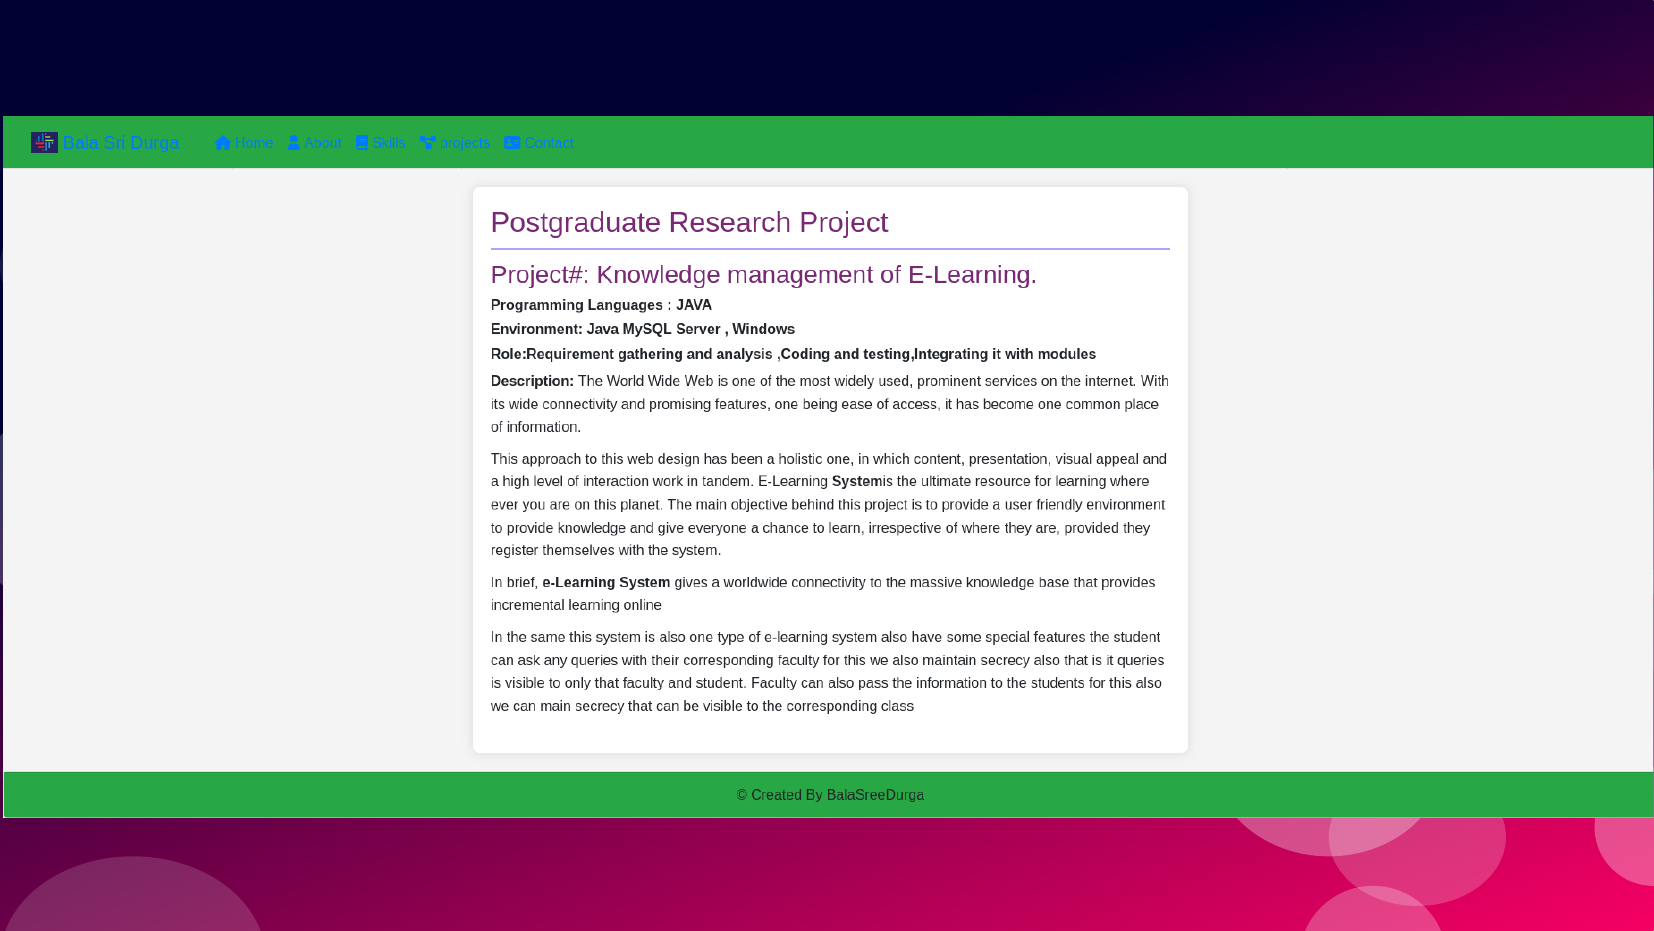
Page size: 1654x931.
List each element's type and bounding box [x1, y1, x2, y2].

picture [3, 116, 1654, 818]
